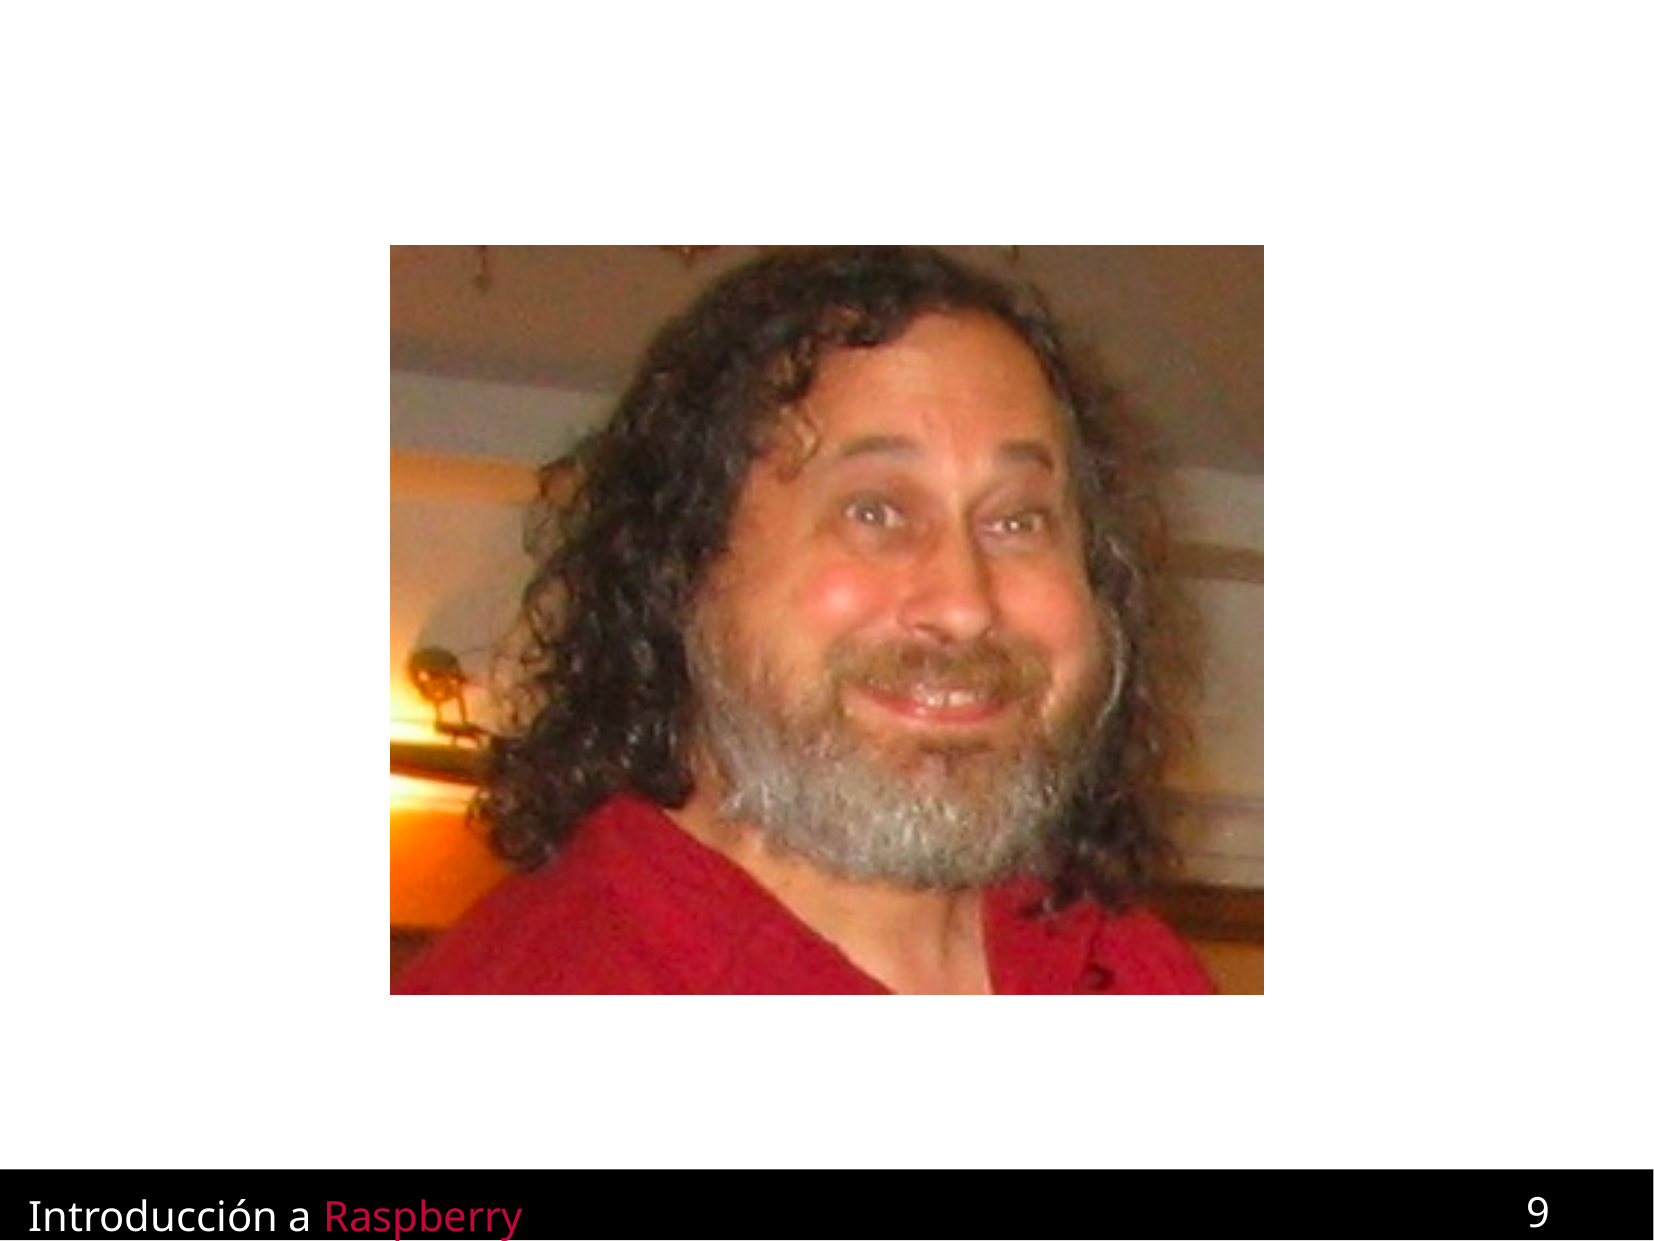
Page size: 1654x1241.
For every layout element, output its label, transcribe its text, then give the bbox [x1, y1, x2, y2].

text_box <number> [1521, 1175, 1654, 1241]
text_box Introducción a Raspberry Pi [13, 1179, 556, 1241]
text_box [0, 1169, 1654, 1241]
picture [390, 245, 1264, 995]
